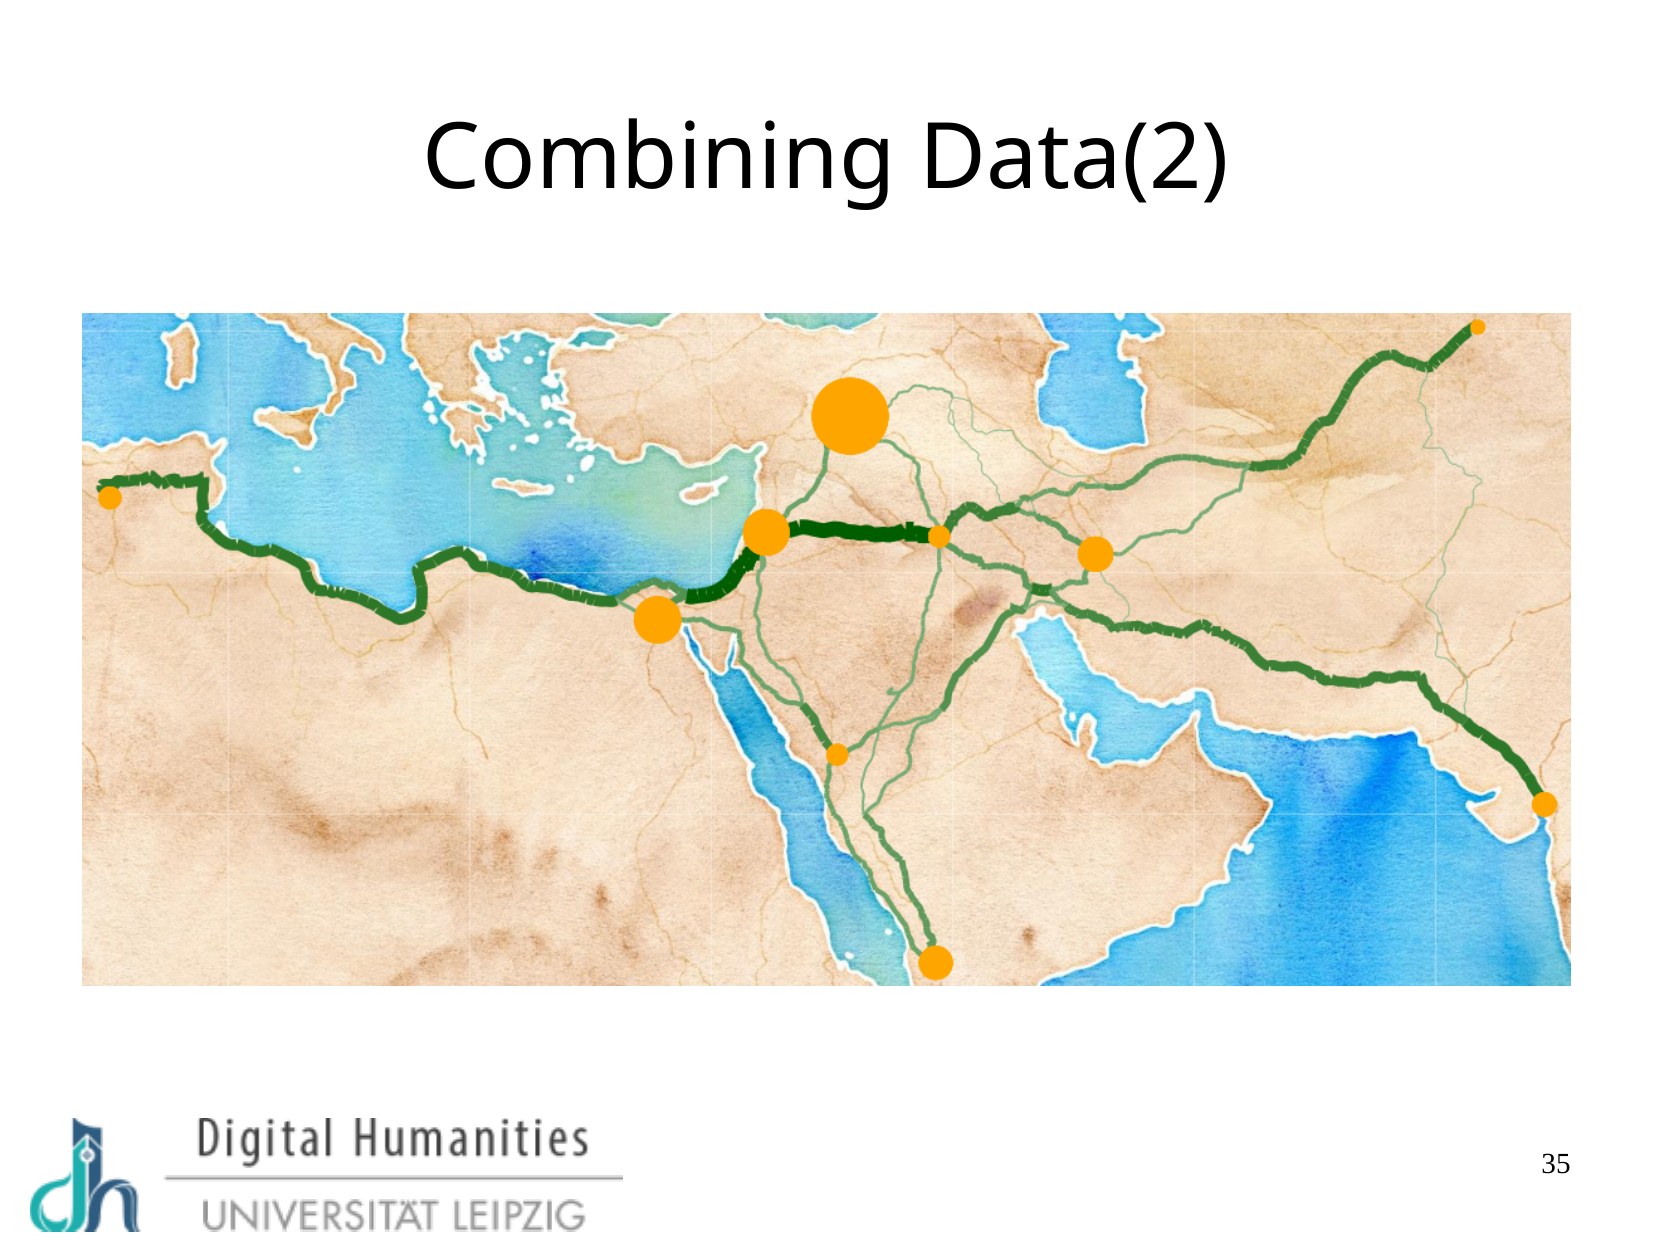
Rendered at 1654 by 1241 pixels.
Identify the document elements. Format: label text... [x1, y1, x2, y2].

picture [82, 313, 1571, 986]
title Combining Data(2) [82, 49, 1571, 257]
picture [30, 1118, 623, 1232]
